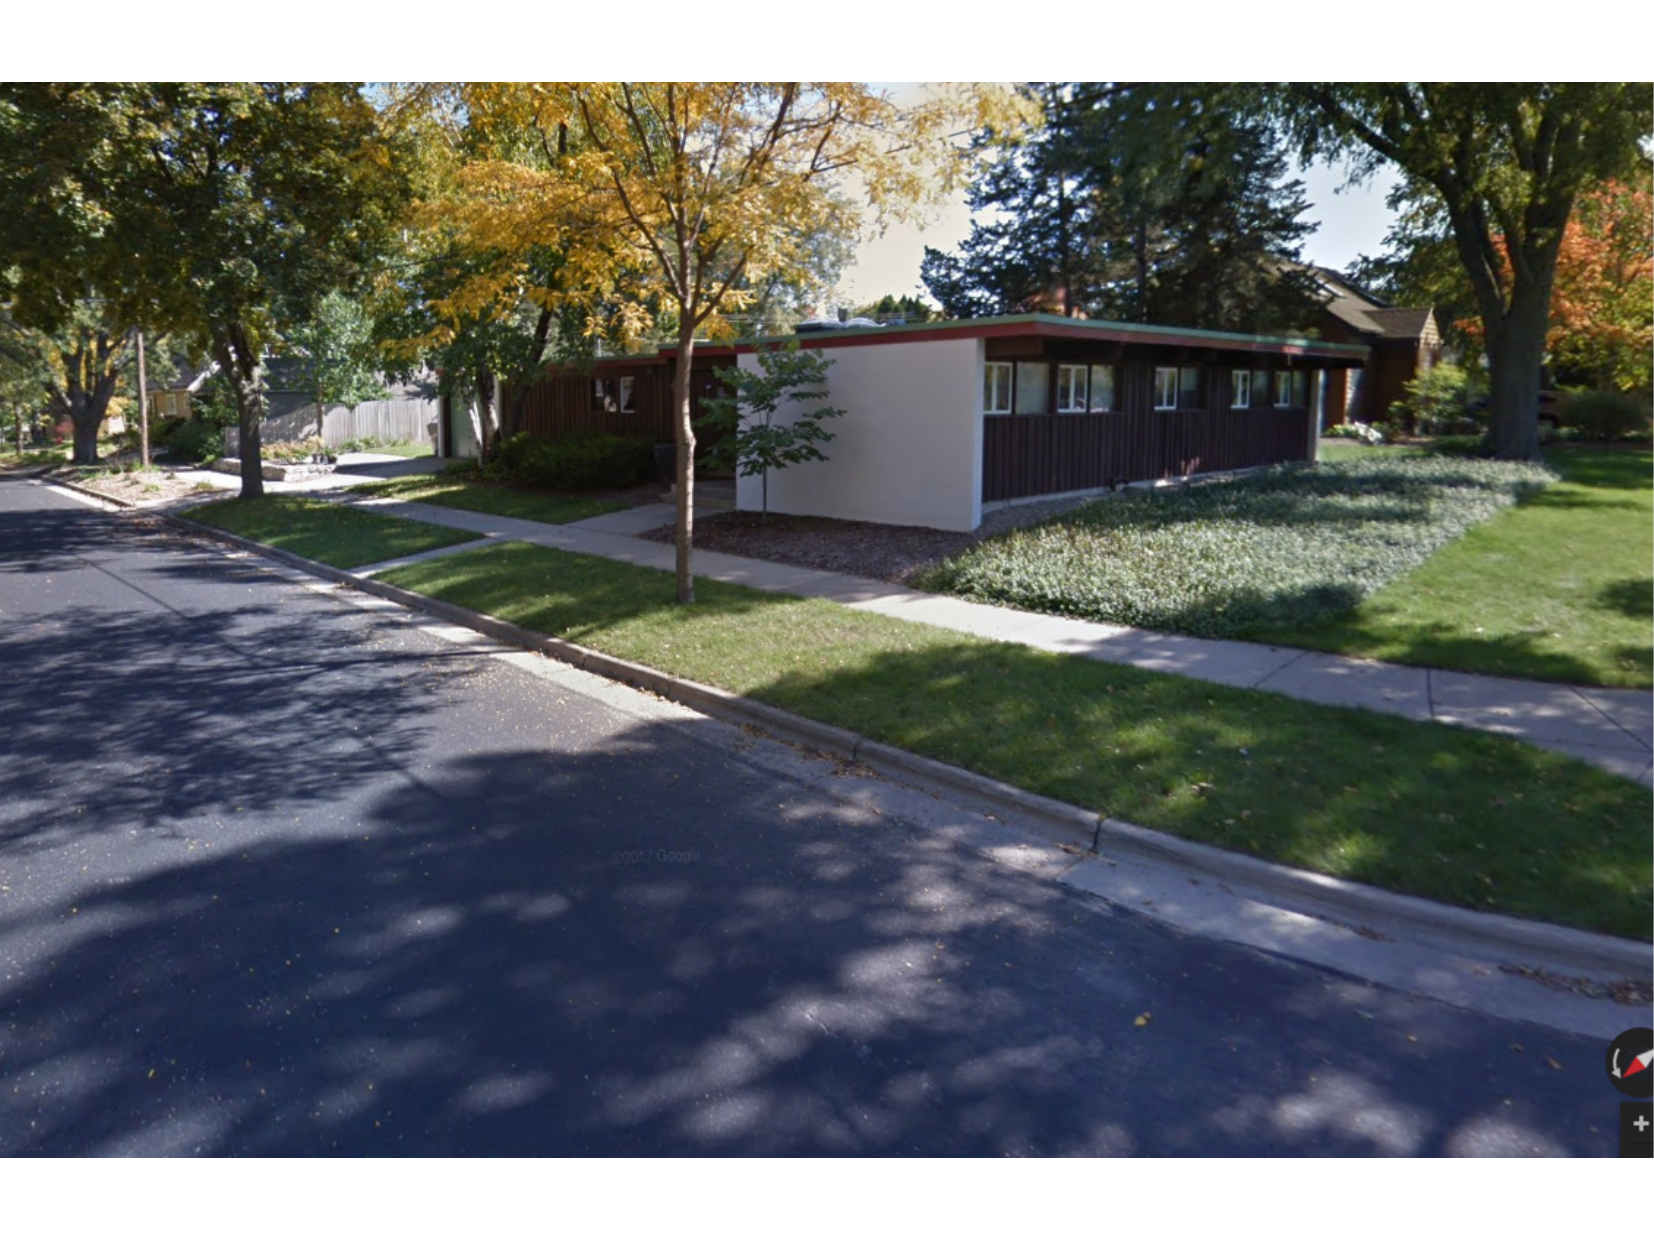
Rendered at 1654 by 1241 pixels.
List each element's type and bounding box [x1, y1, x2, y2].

picture [0, 82, 1654, 1158]
